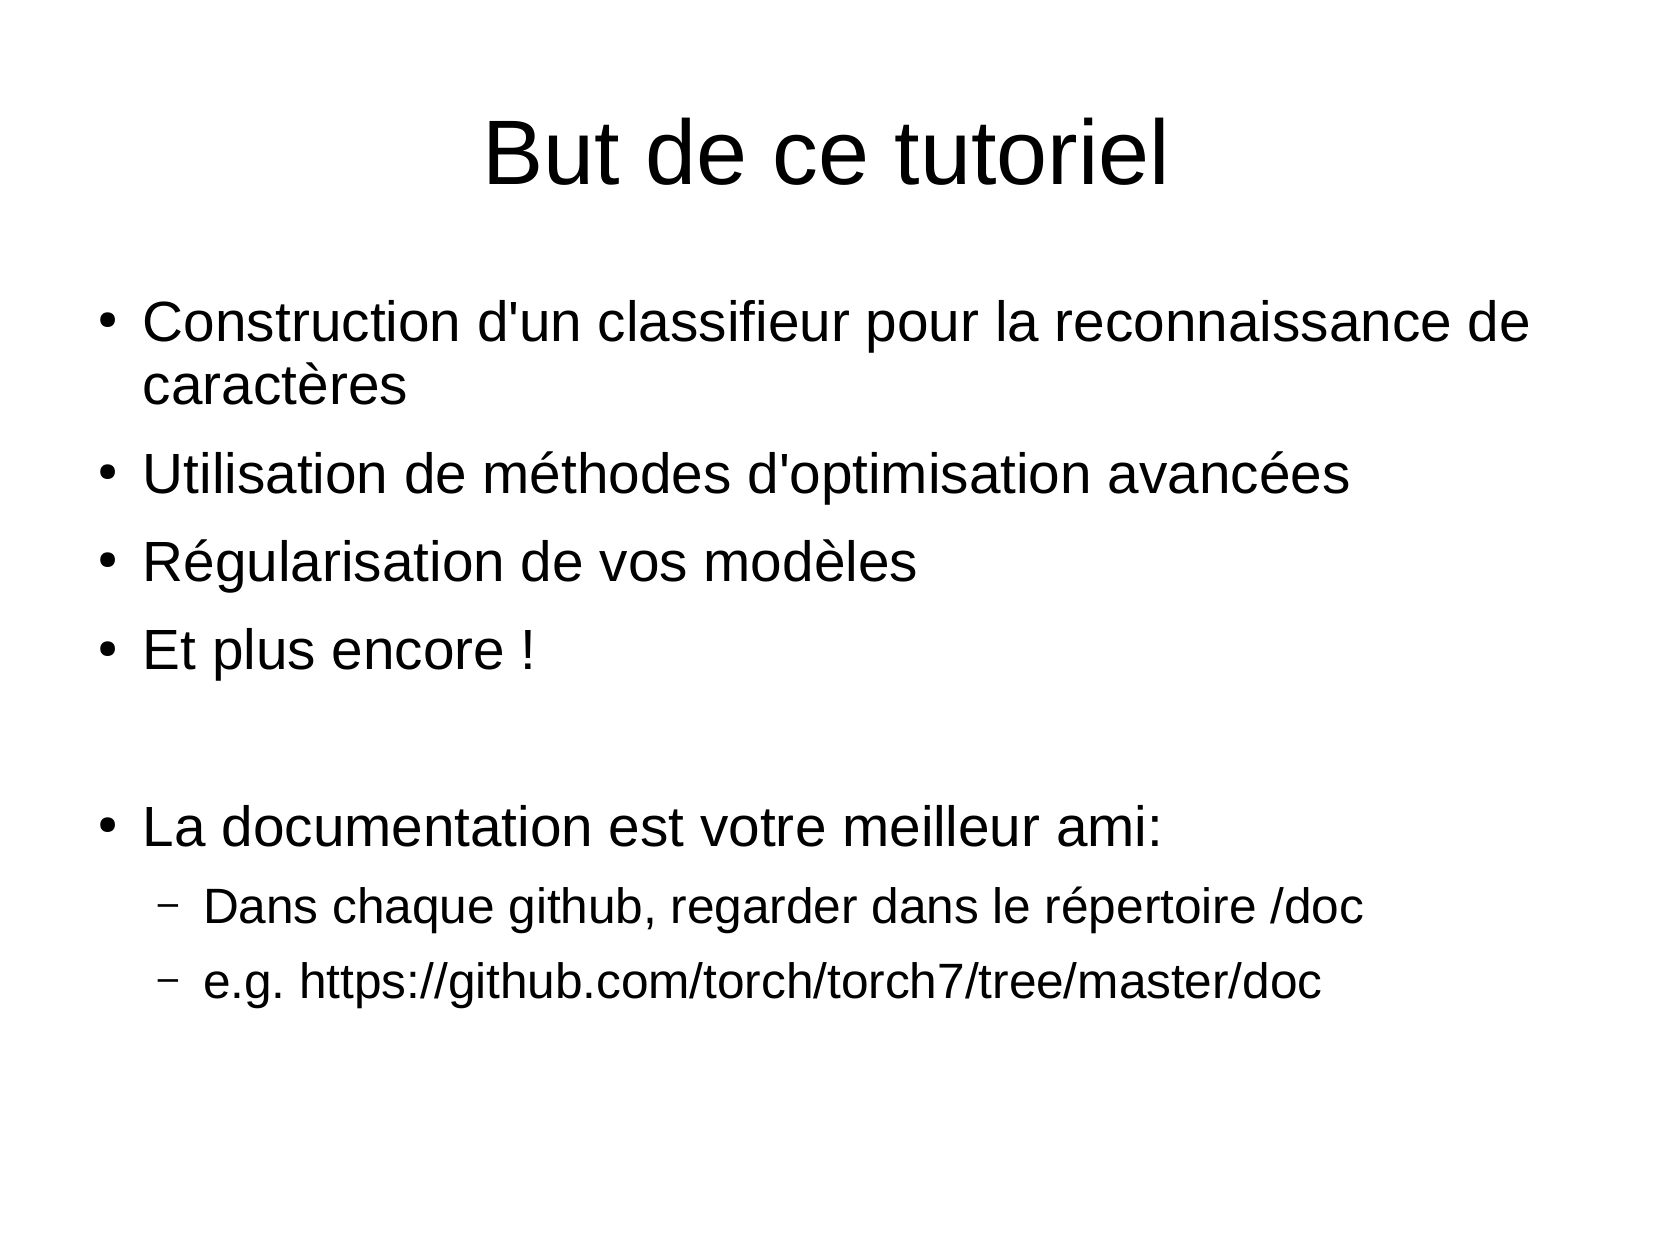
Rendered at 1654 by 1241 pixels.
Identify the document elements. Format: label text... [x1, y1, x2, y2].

title But de ce tutoriel [82, 49, 1571, 257]
list Construction d'un classifieur pour la reconnaissance de caractères Utilisation de méthodes d'optimisation avancées Régularisation de vos modèles Et plus encore ! La documentation est votre meilleur ami: Dans chaque github, regarder dans le répertoire /doc e.g. https://github.com/torch/torch7/tree/master/doc [82, 290, 1571, 1010]
